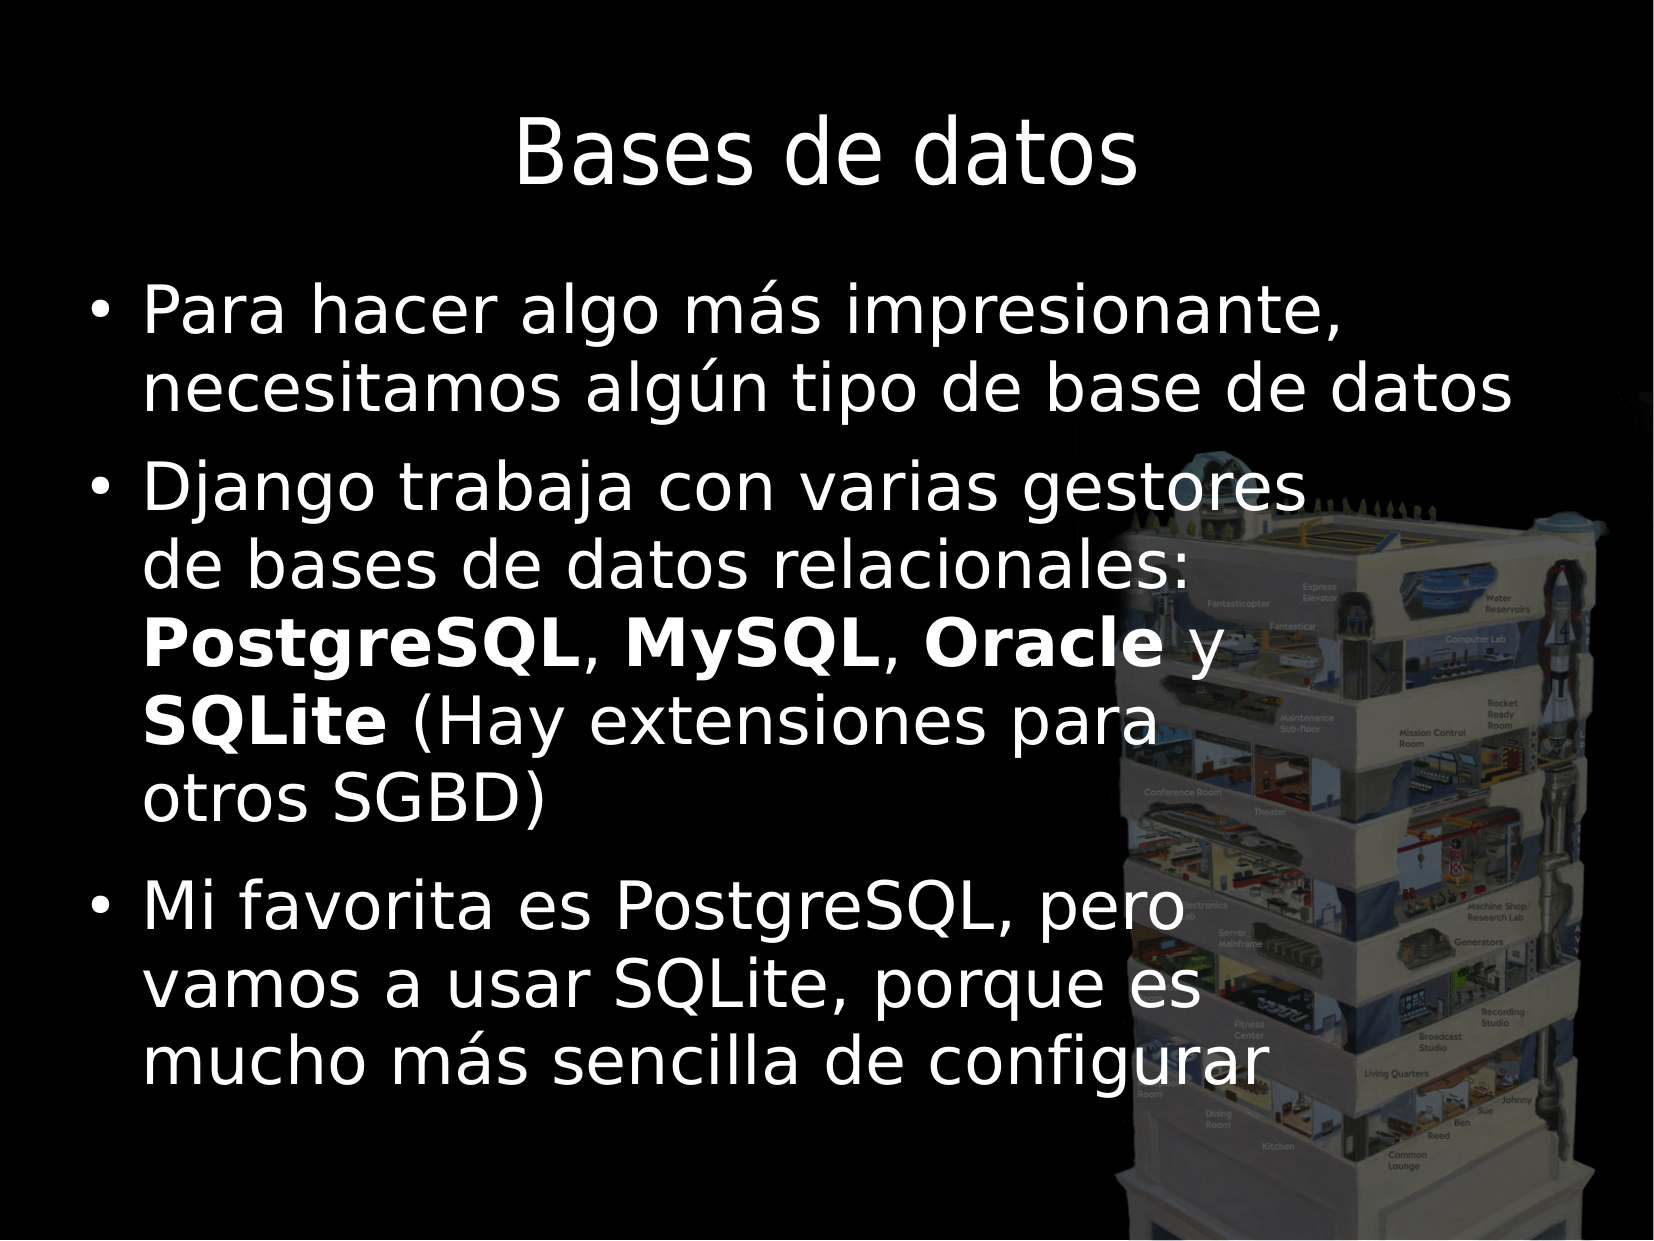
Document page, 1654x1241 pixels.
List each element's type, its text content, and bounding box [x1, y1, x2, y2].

picture [1051, 392, 1654, 1241]
list Para hacer algo más impresionante, necesitamos algún tipo de base de datos [70, 271, 1560, 500]
title Bases de datos [82, 49, 1571, 257]
list Django trabaja con varias gestores de bases de datos relacionales: PostgreSQL, MySQL, Oracle y SQLite (Hay extensiones para otros SGBD) Mi favorita es PostgreSQL, pero vamos a usar SQLite, porque es mucho más sencilla de configurar [70, 448, 1335, 1182]
